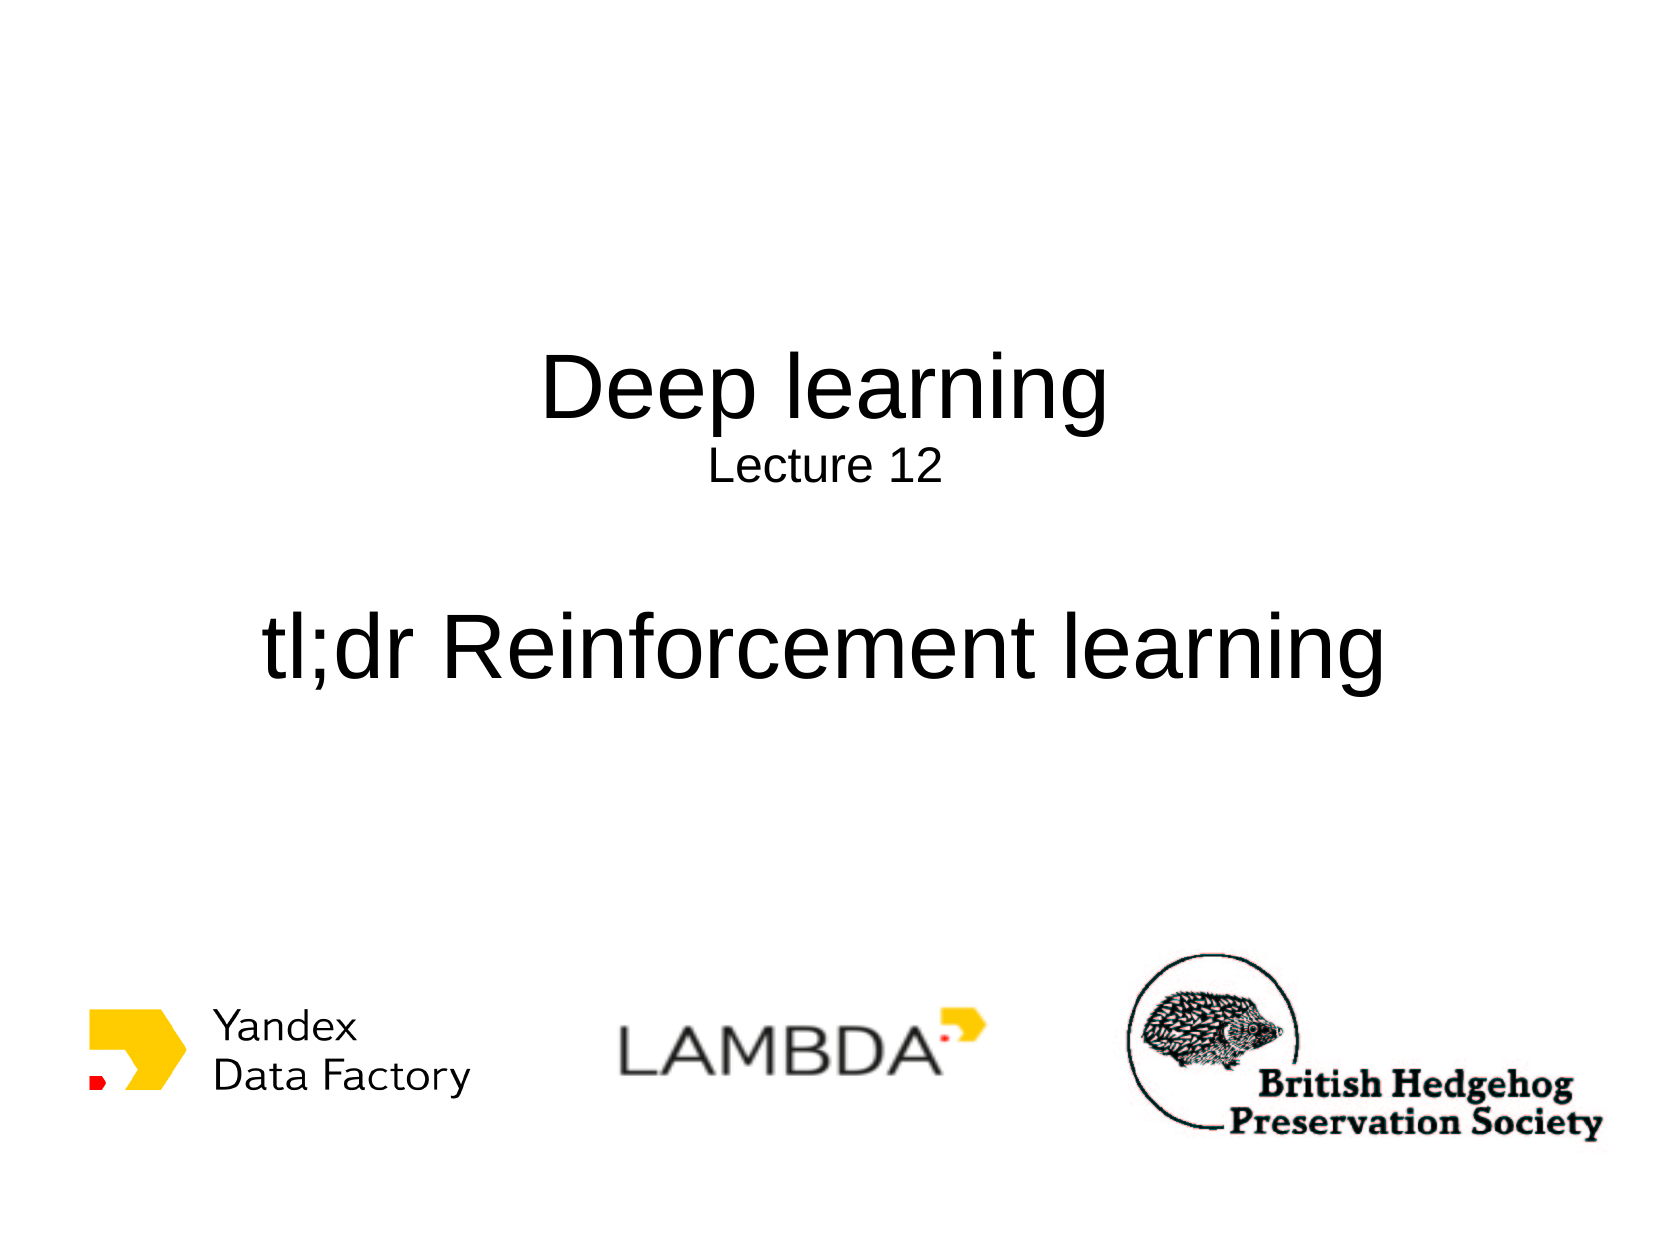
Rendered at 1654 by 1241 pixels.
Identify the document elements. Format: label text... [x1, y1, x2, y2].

picture [585, 872, 1006, 1213]
picture [1050, 869, 1654, 1241]
picture [0, 929, 556, 1171]
text_box Deep learning Lecture 12 tl;dr Reinforcement learning [0, 311, 1654, 723]
